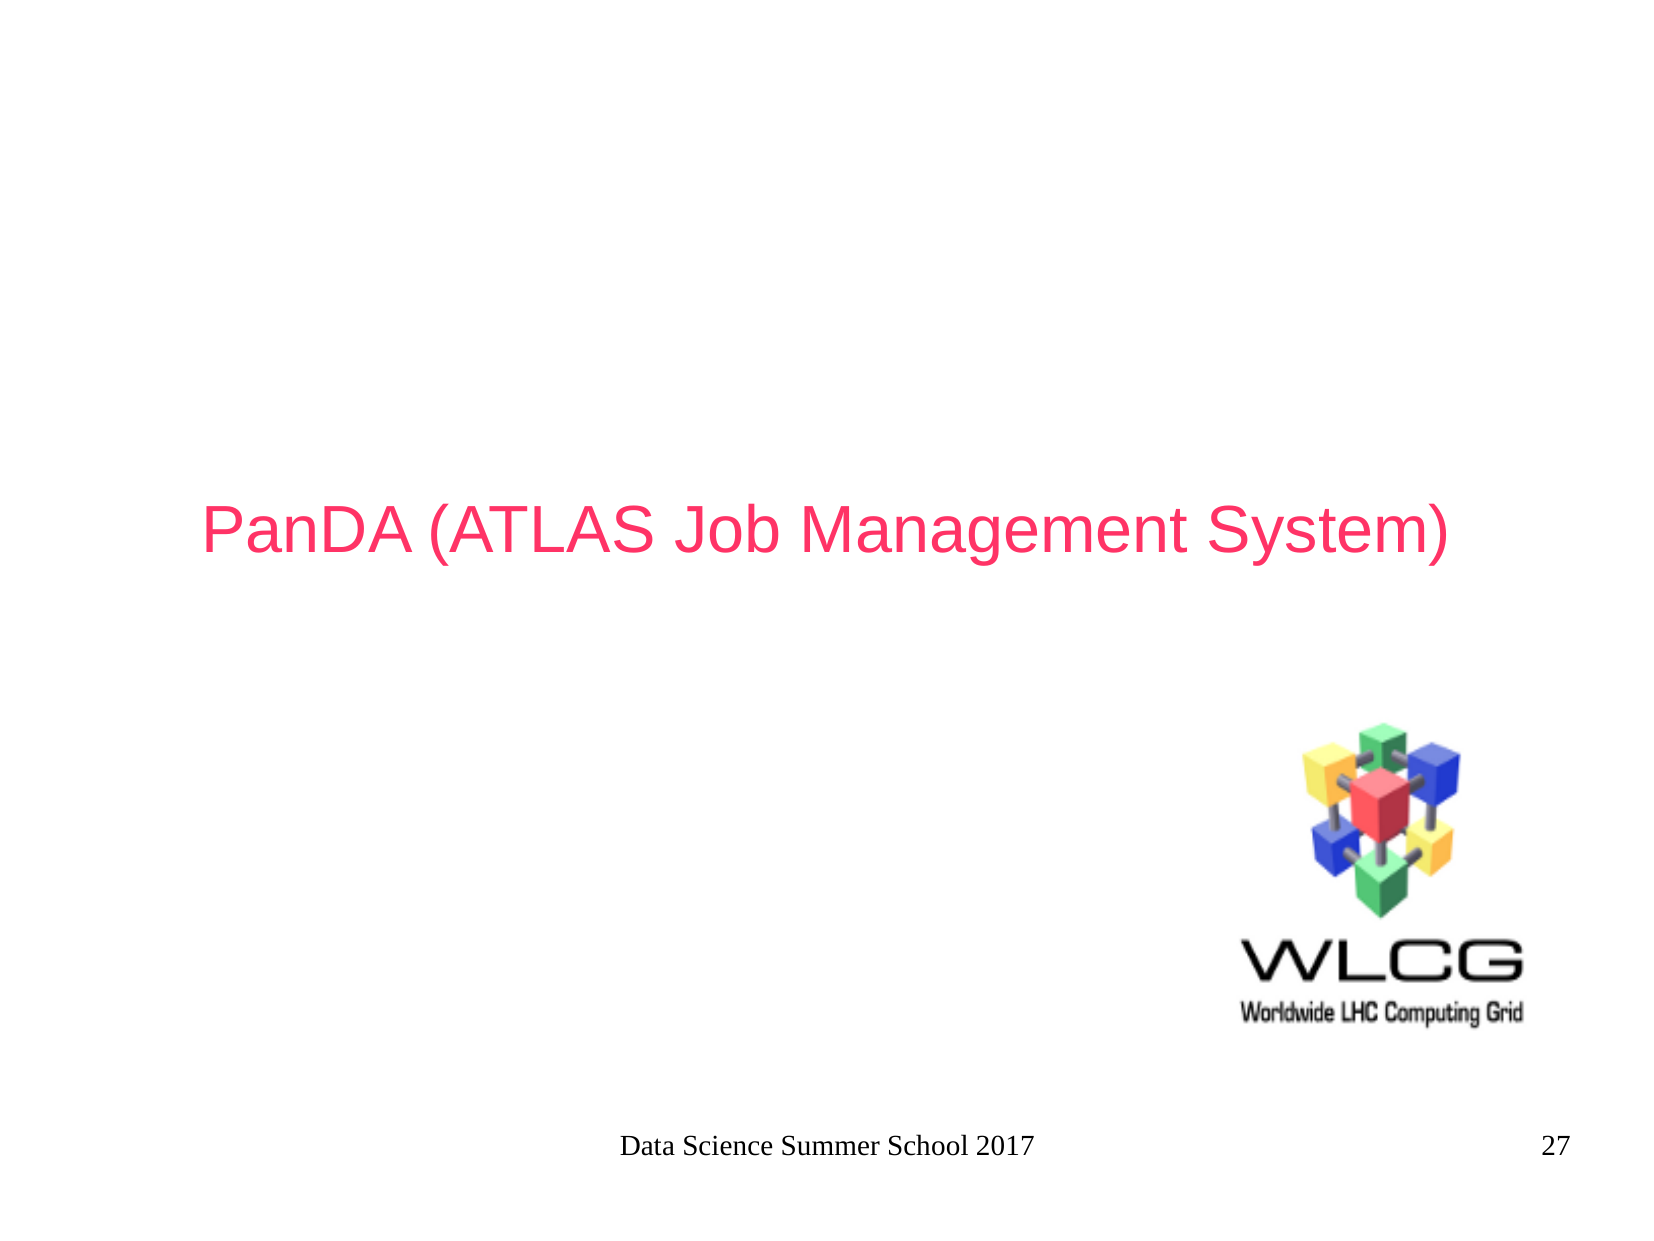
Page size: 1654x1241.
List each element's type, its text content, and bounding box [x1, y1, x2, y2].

subtitle PanDA (ATLAS Job Management System) [82, 49, 1571, 1010]
picture [1177, 683, 1583, 1074]
